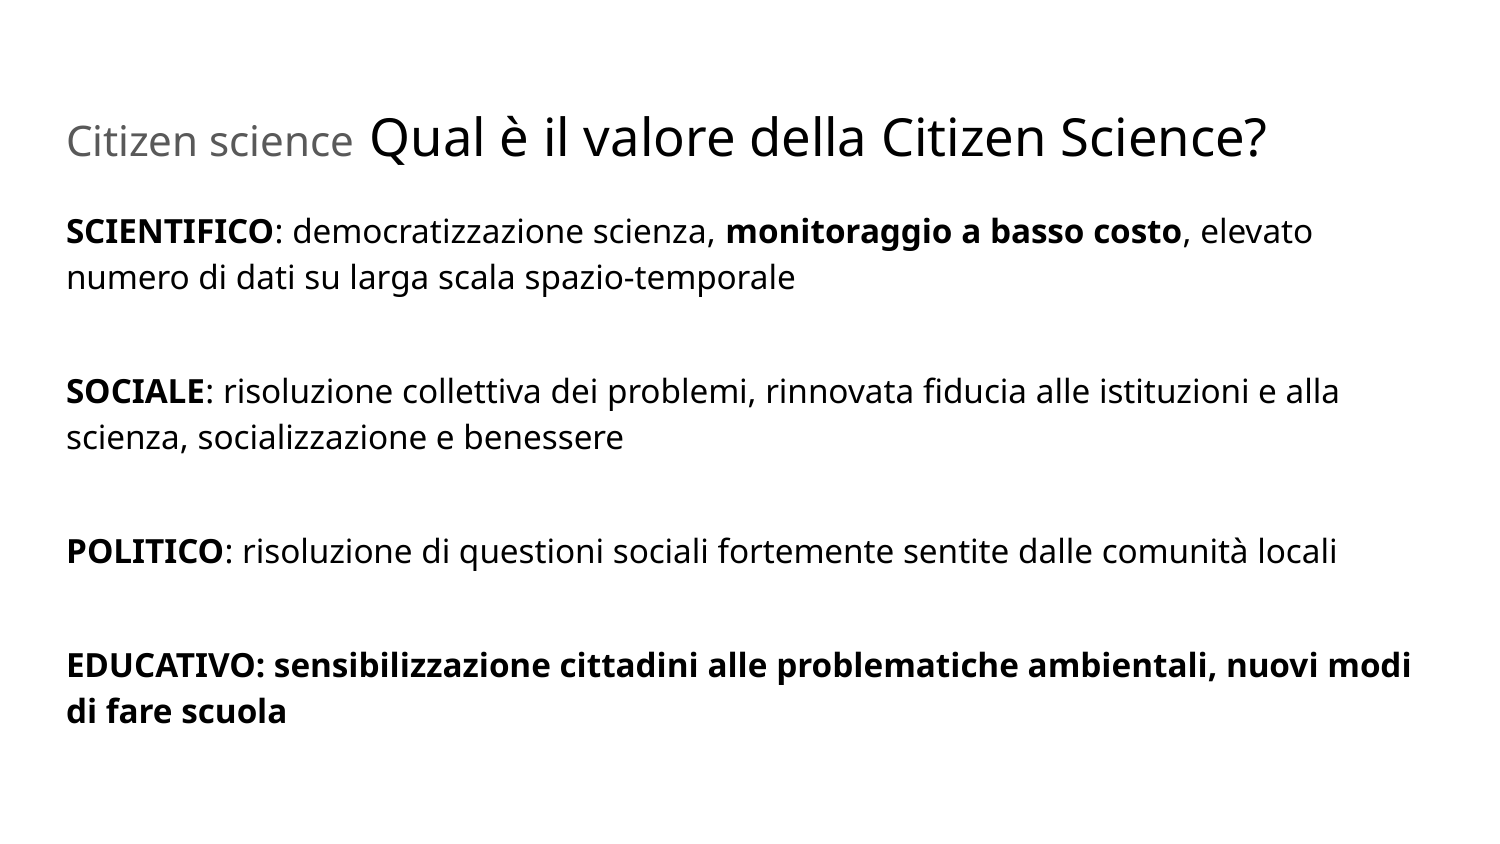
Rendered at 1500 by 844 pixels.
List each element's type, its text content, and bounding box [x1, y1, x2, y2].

title Citizen science Qual è il valore della Citizen Science? [51, 72, 1449, 167]
list SCIENTIFICO: democratizzazione scienza, monitoraggio a basso costo, elevato numero di dati su larga scala spazio-temporale SOCIALE: risoluzione collettiva dei problemi, rinnovata fiducia alle istituzioni e alla scienza, socializzazione e benessere POLITICO: risoluzione di questioni sociali fortemente sentite dalle comunità locali EDUCATIVO: sensibilizzazione cittadini alle problematiche ambientali, nuovi modi di fare scuola [51, 189, 1449, 750]
